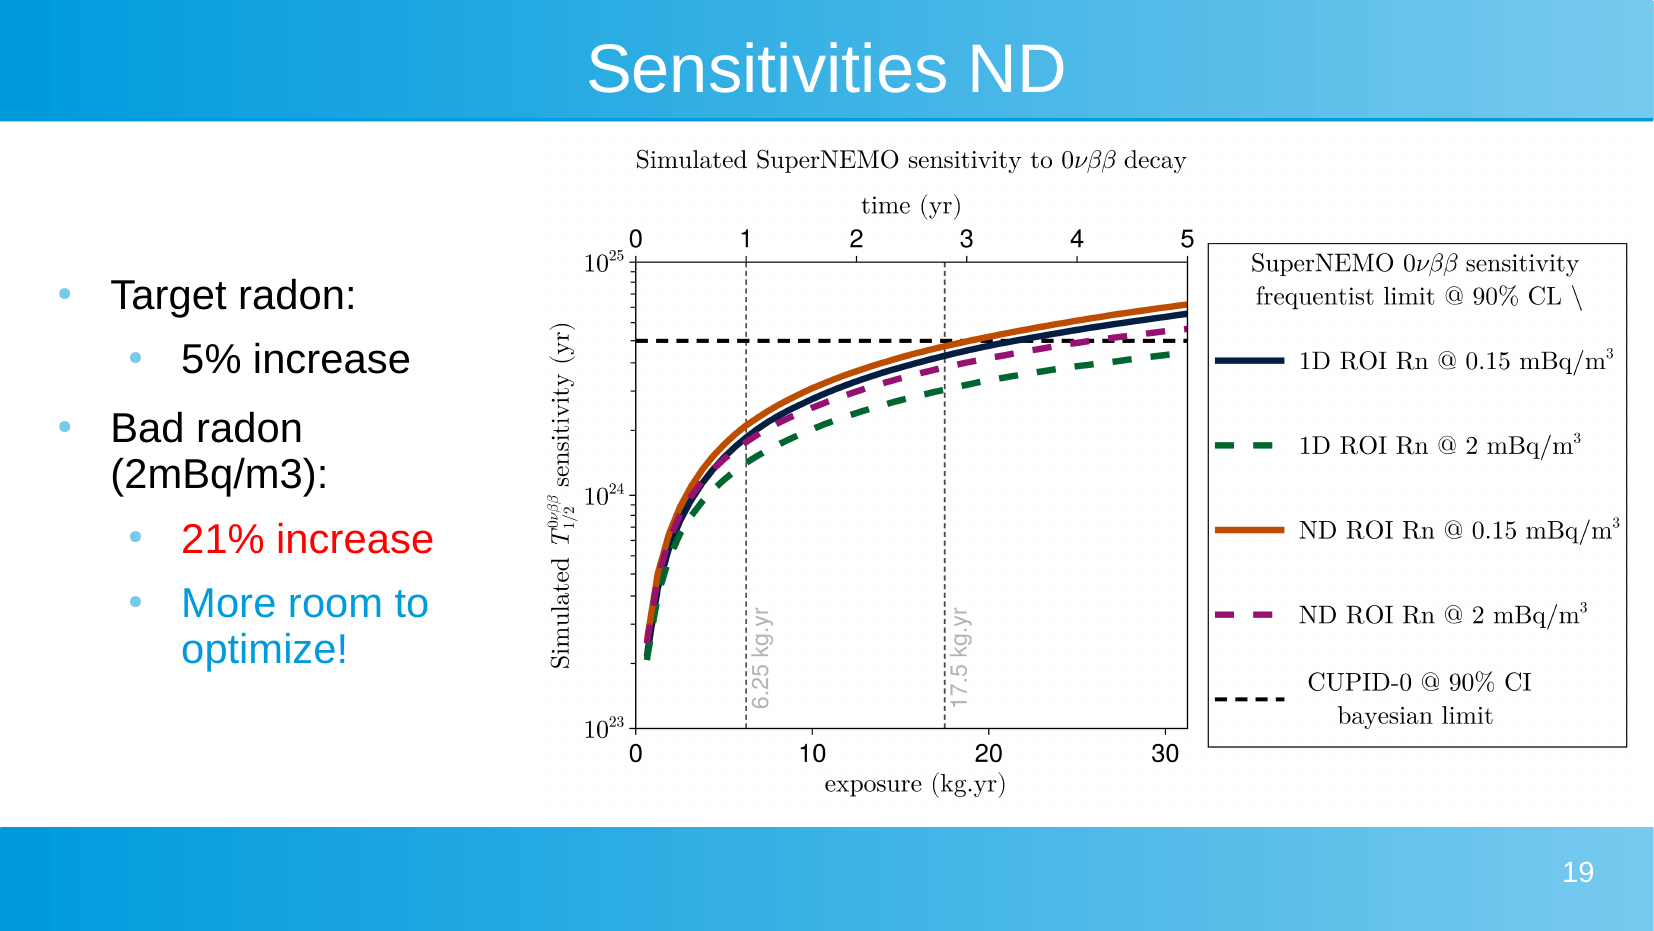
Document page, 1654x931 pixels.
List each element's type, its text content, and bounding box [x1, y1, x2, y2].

list Target radon: 5% increase Bad radon (2mBq/m3): 21% increase More room to optimize! [39, 271, 488, 788]
title Sensitivities ND [59, 29, 1595, 108]
picture [536, 124, 1637, 820]
